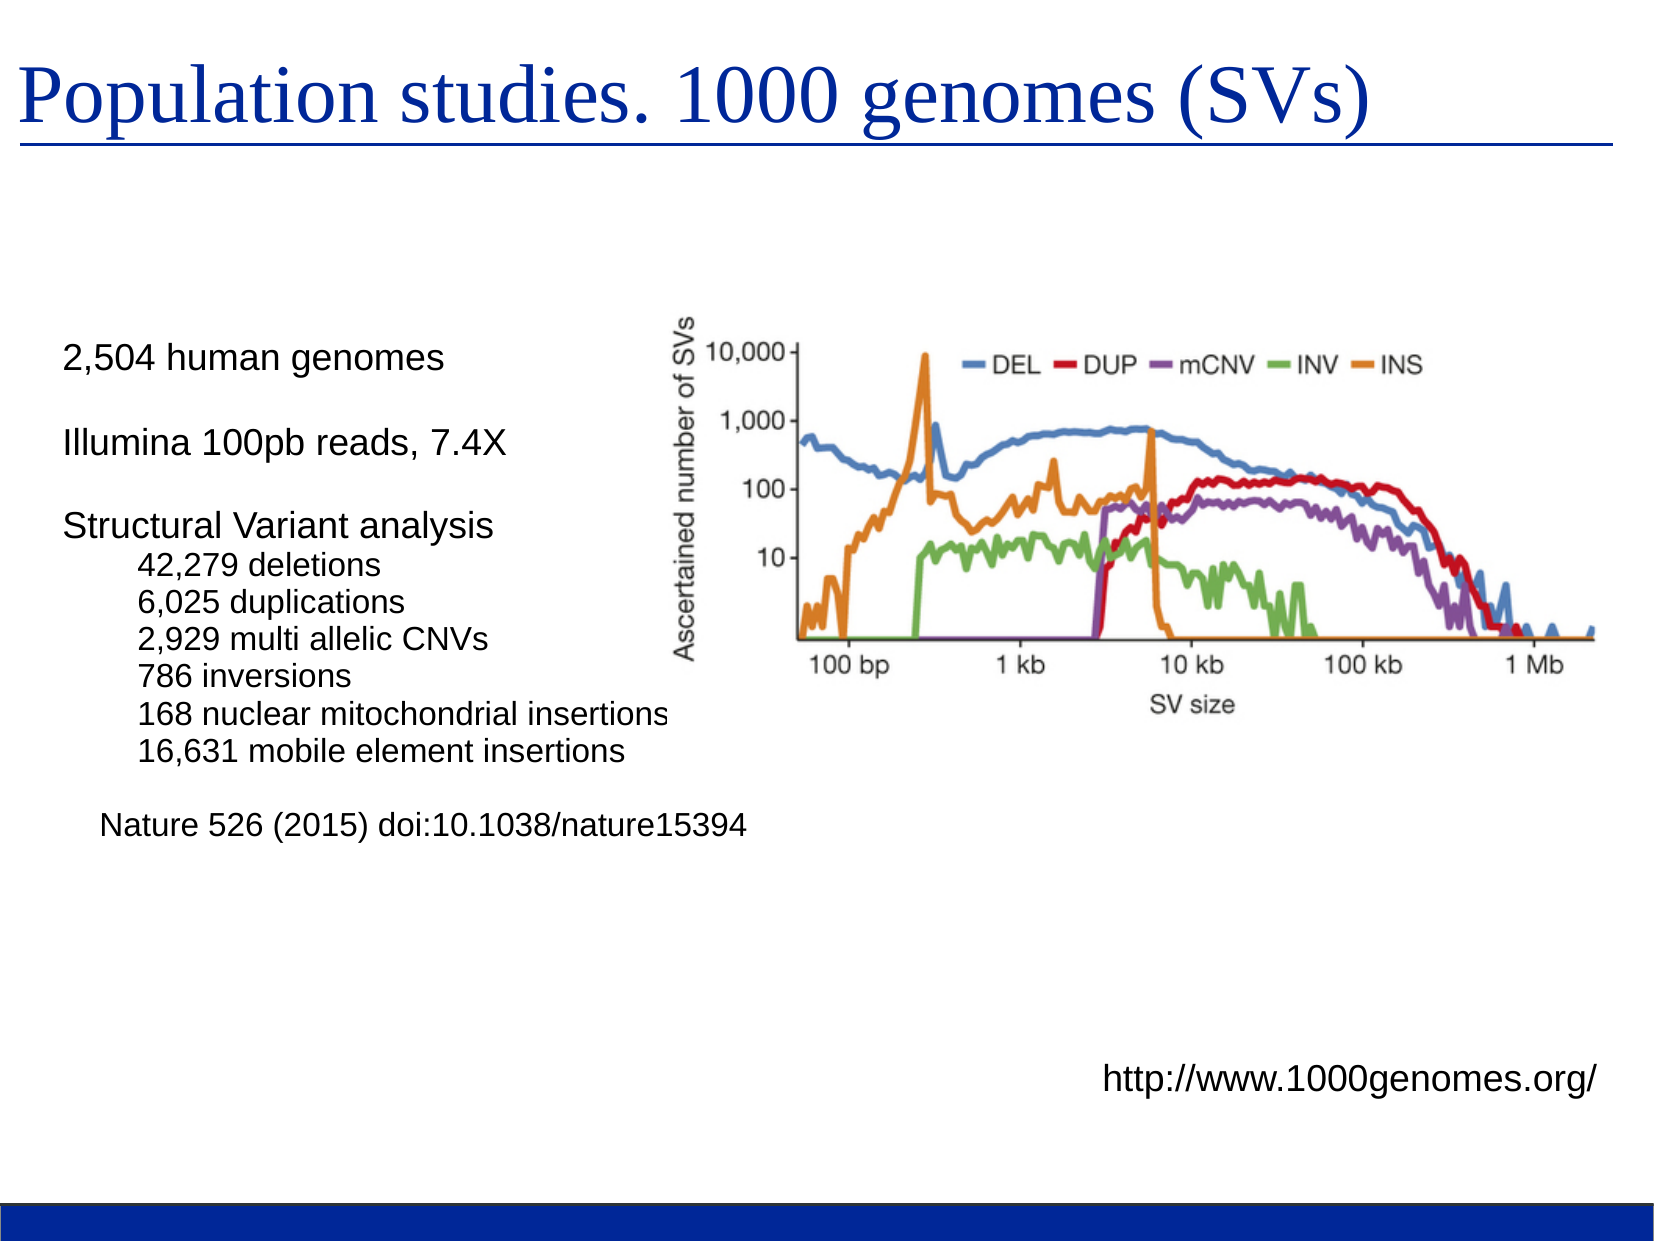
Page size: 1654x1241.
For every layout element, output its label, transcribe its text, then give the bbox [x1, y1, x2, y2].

text_box 2,504 human genomes Illumina 100pb reads, 7.4X Structural Variant analysis 42,279 deletions 6,025 duplications 2,929 multi allelic CNVs 786 inversions 168 nuclear mitochondrial insertions 16,631 mobile element insertions Nature 526 (2015) doi:10.1038/nature15394 [47, 329, 798, 930]
title Population studies. 1000 genomes (SVs) [17, 0, 1589, 198]
text_box http://www.1000genomes.org/ [1087, 1050, 1613, 1107]
picture [667, 286, 1598, 734]
